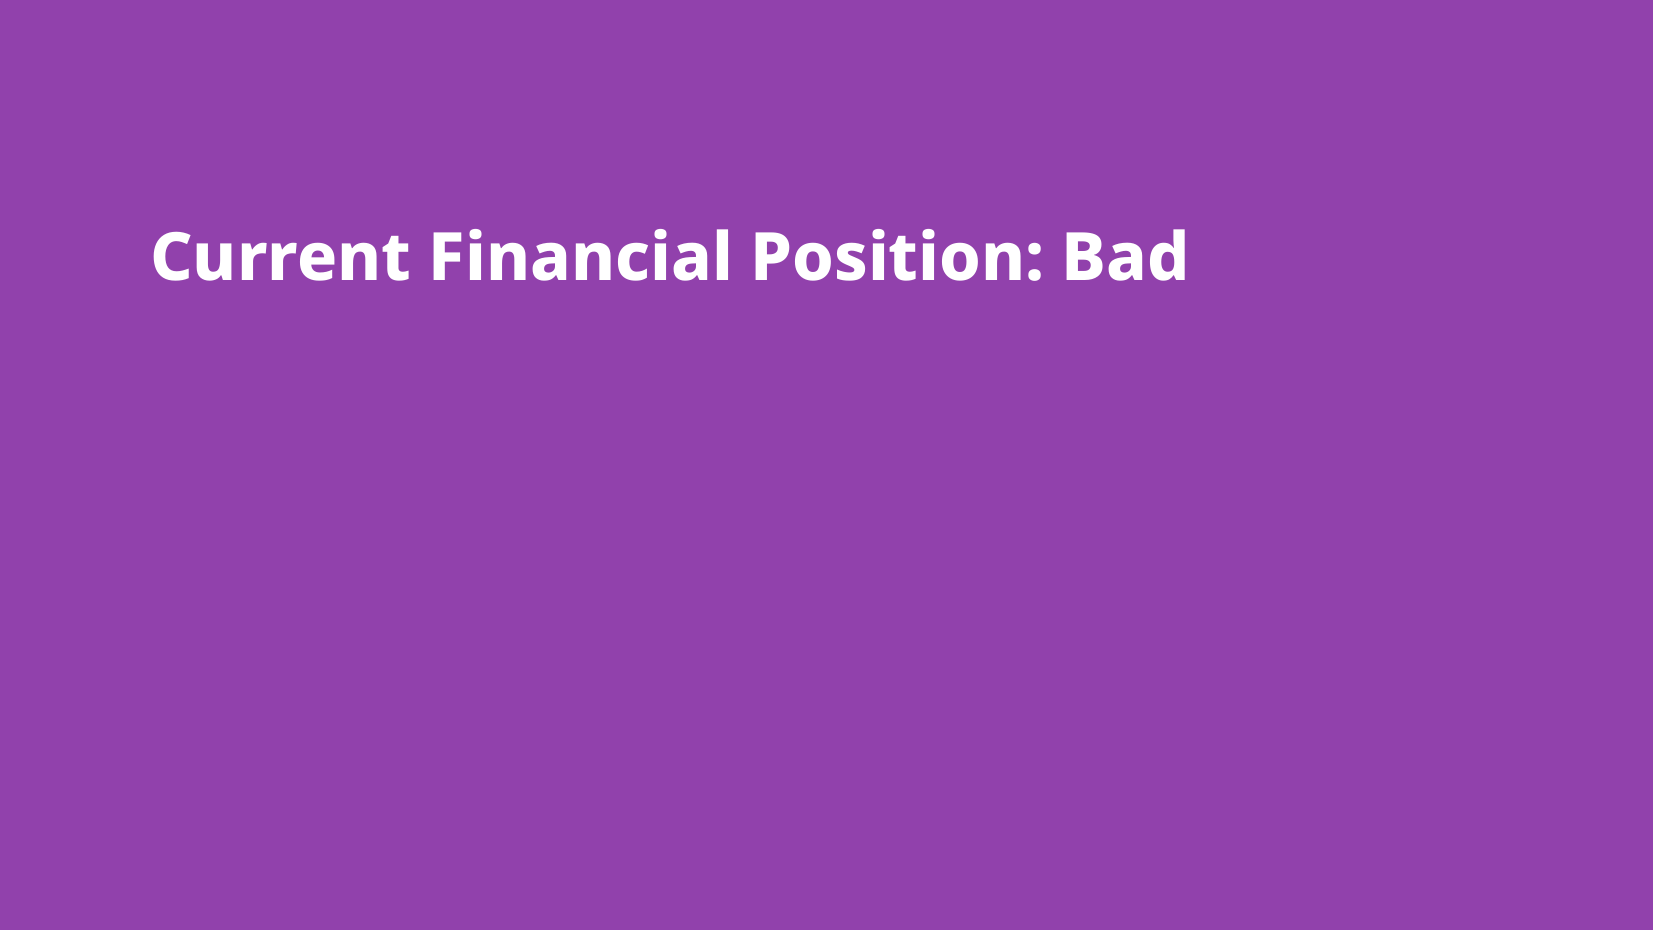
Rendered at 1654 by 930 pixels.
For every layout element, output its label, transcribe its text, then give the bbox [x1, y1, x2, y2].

title Current Financial Position: Bad [150, 144, 1501, 301]
